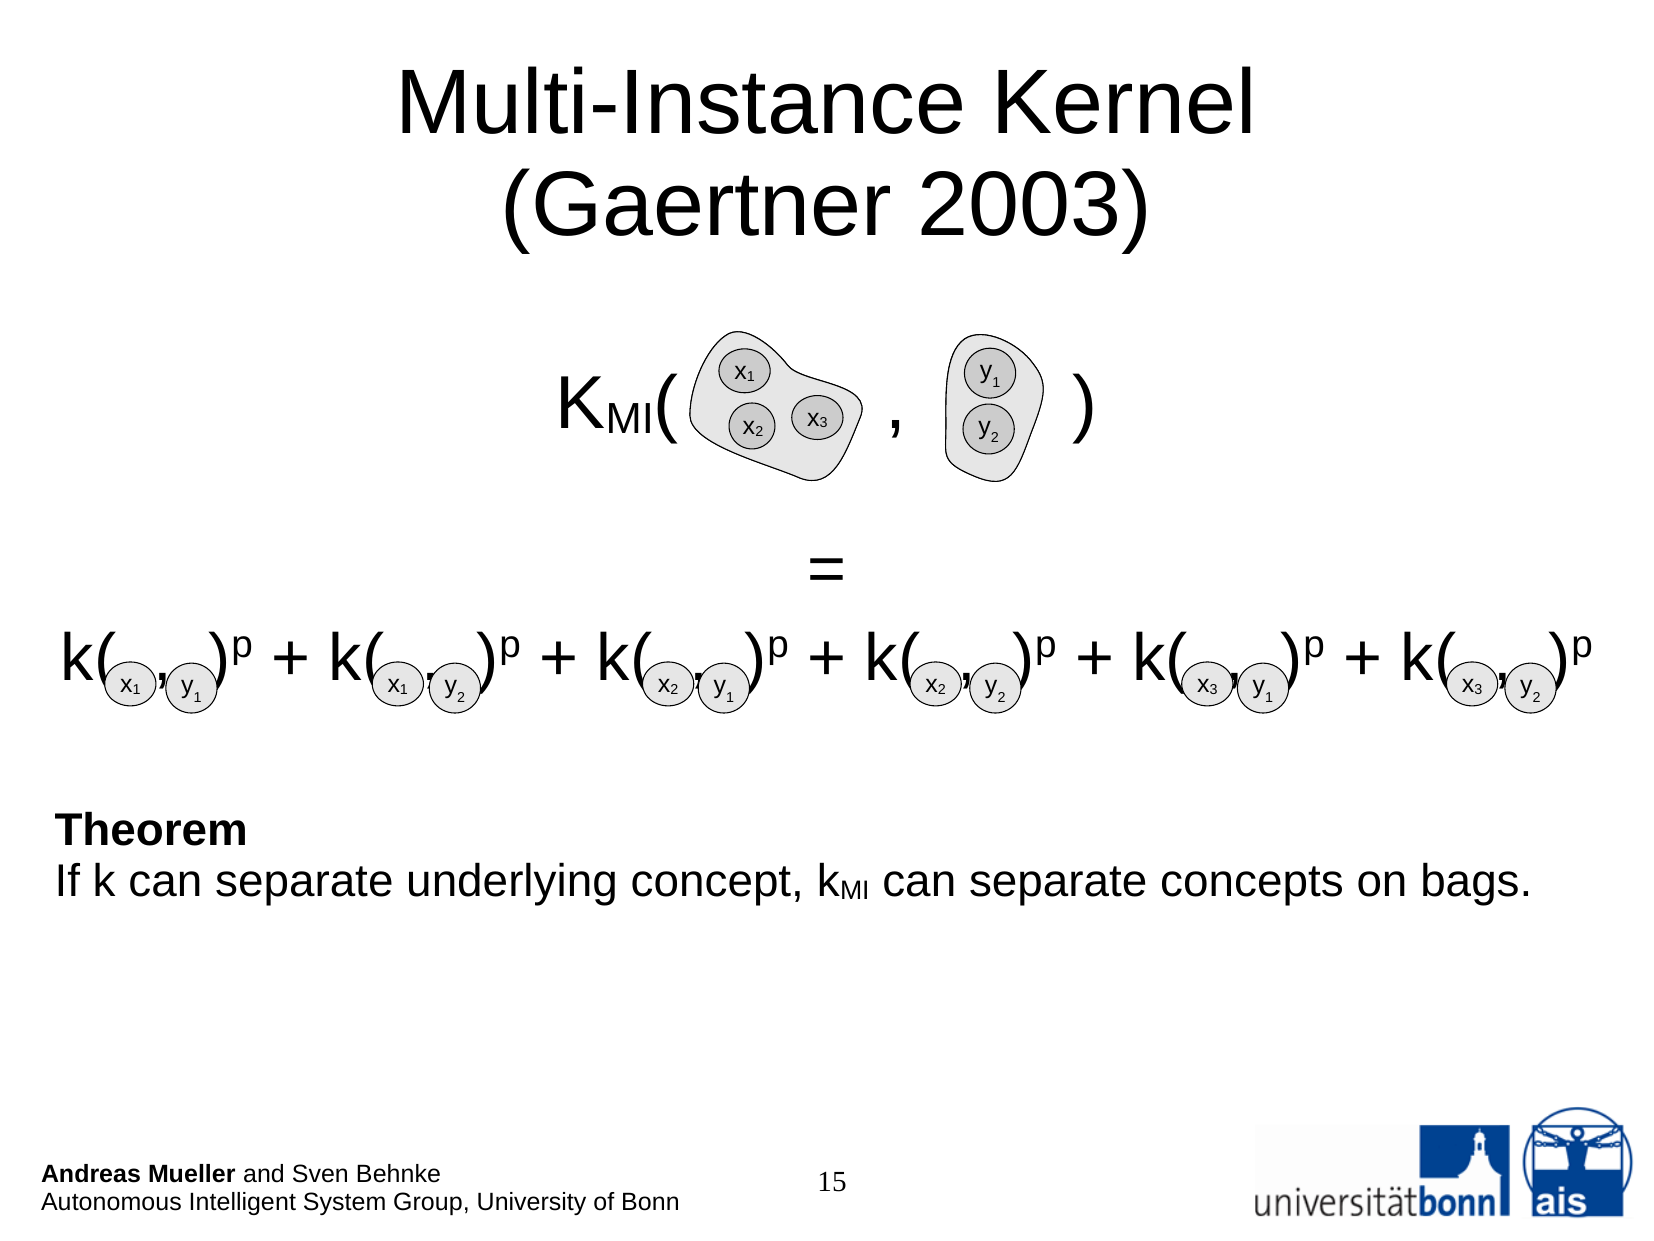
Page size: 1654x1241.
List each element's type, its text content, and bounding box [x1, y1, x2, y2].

text_box Multi-Instance Kernel (Gaertner 2003) [82, 42, 1571, 263]
text_box x2 [642, 661, 694, 706]
text_box [84, 290, 1573, 482]
text_box Theorem If k can separate underlying concept, kMI can separate concepts on bags. [39, 796, 1614, 1027]
text_box y2 [1504, 663, 1557, 714]
text_box = [793, 524, 862, 614]
text_box y1 [165, 663, 218, 714]
text_box x1 [104, 661, 156, 706]
text_box x3 [1446, 661, 1498, 706]
text_box y2 [963, 404, 1015, 454]
text_box y1 [698, 663, 750, 714]
text_box x2 [724, 404, 782, 456]
picture [1255, 1106, 1635, 1220]
text_box x2 [910, 661, 962, 706]
text_box x3 [1181, 661, 1233, 706]
text_box x1 [372, 661, 424, 706]
text_box y1 [964, 348, 1016, 399]
text_box y2 [969, 663, 1022, 714]
text_box y1 [1237, 663, 1289, 714]
text_box x3 [791, 395, 844, 440]
text_box x1 [718, 348, 771, 393]
text_box KMI( , ) k( , )p + k( , )p + k( , )p + k( , )p + k( , )p + k( , )p [46, 353, 1608, 729]
text_box y2 [429, 663, 481, 714]
